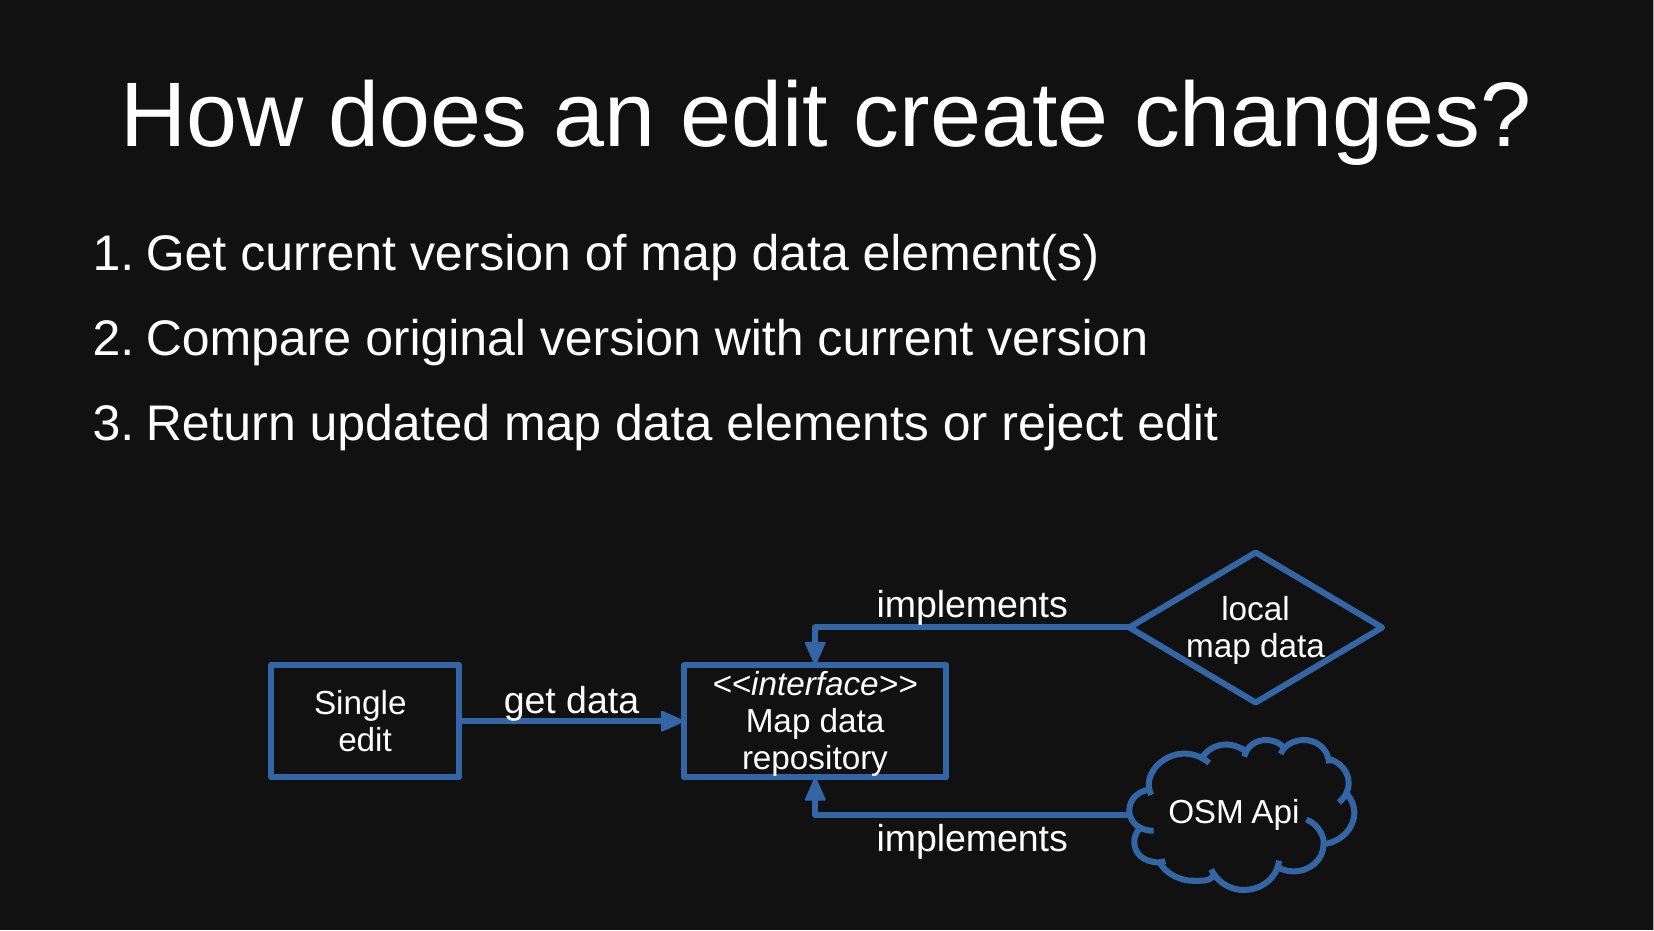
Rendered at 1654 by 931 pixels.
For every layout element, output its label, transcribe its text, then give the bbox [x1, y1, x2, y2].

text_box local map data [1129, 552, 1383, 703]
list Get current version of map data element(s) Compare original version with current version Return updated map data elements or reject edit [75, 225, 1576, 526]
text_box OSM Api [1129, 739, 1355, 891]
text_box <<interface>> Map data repository [683, 664, 947, 778]
text_box Single edit [271, 664, 459, 778]
title How does an edit create changes? [82, 37, 1571, 193]
